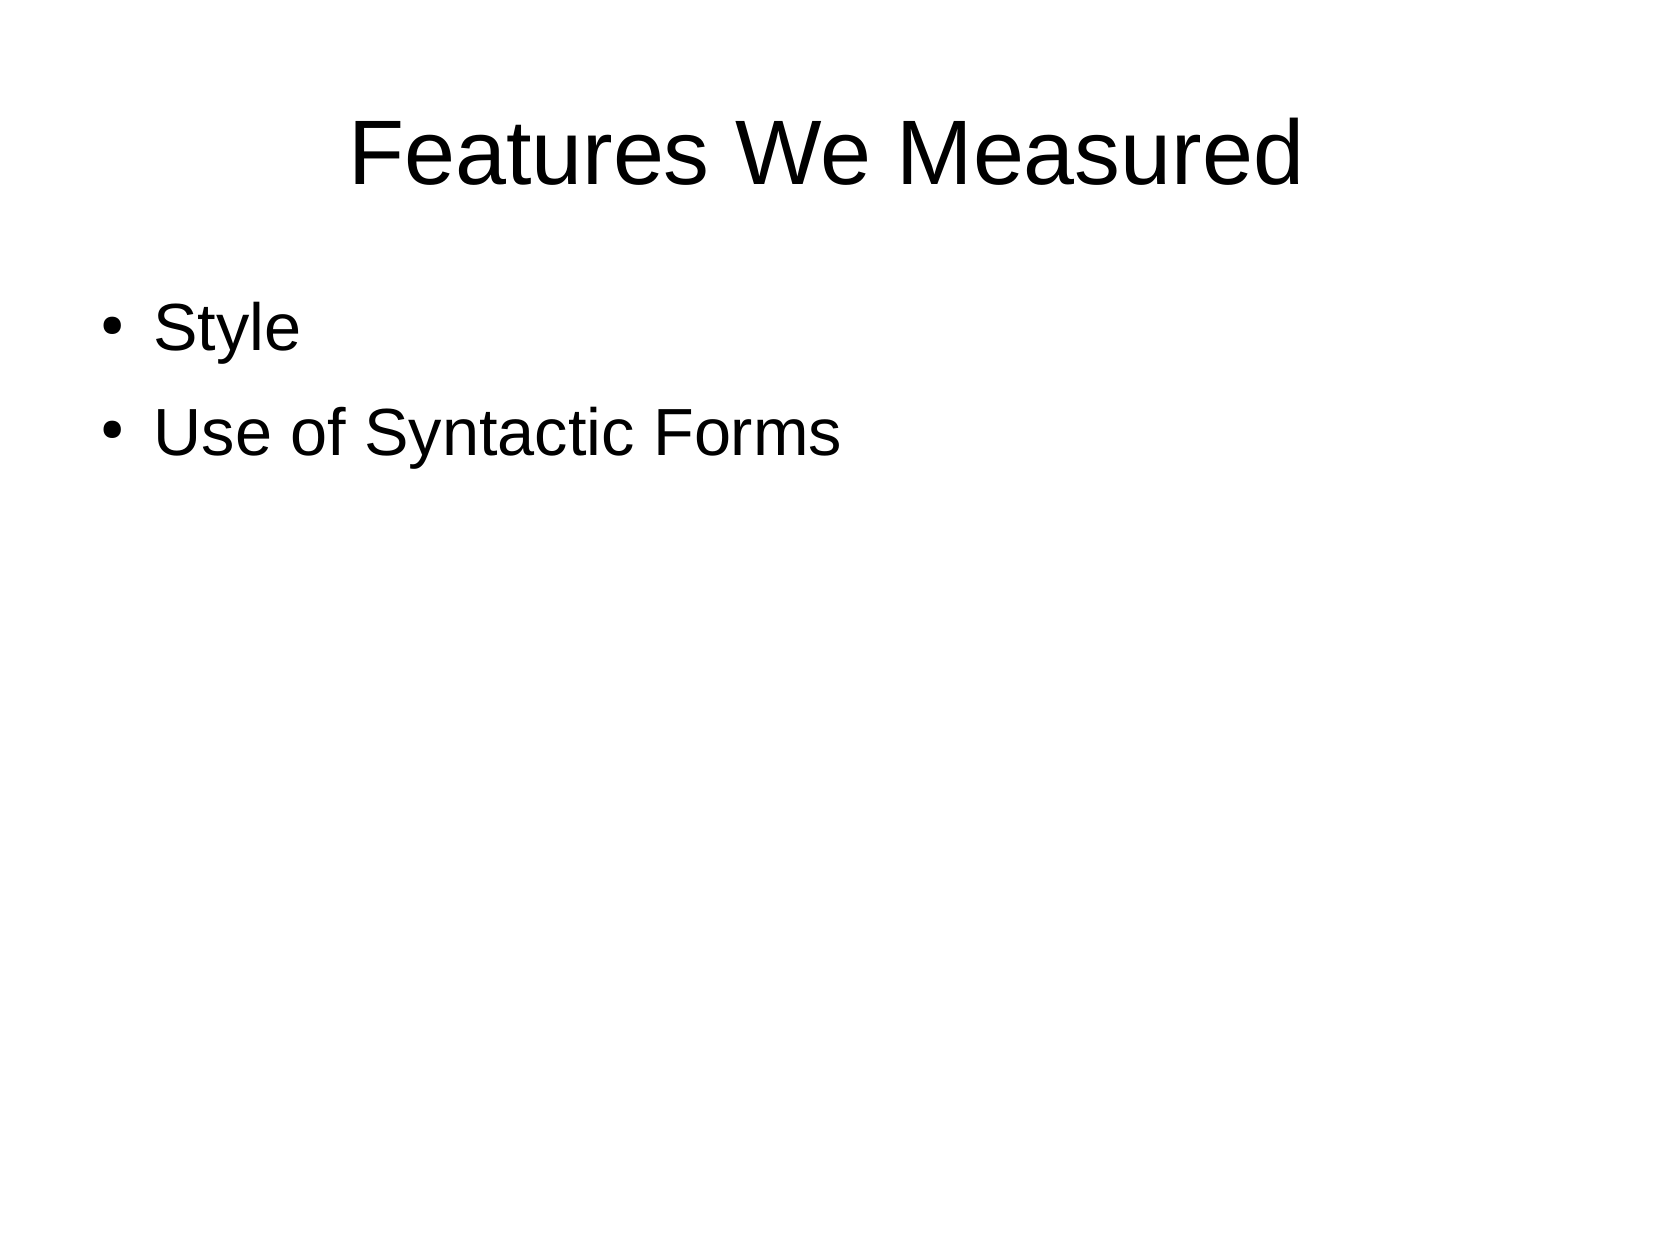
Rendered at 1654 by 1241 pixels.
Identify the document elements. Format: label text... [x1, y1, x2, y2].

list Style Use of Syntactic Forms [82, 290, 1571, 1010]
title Features We Measured [82, 49, 1571, 257]
